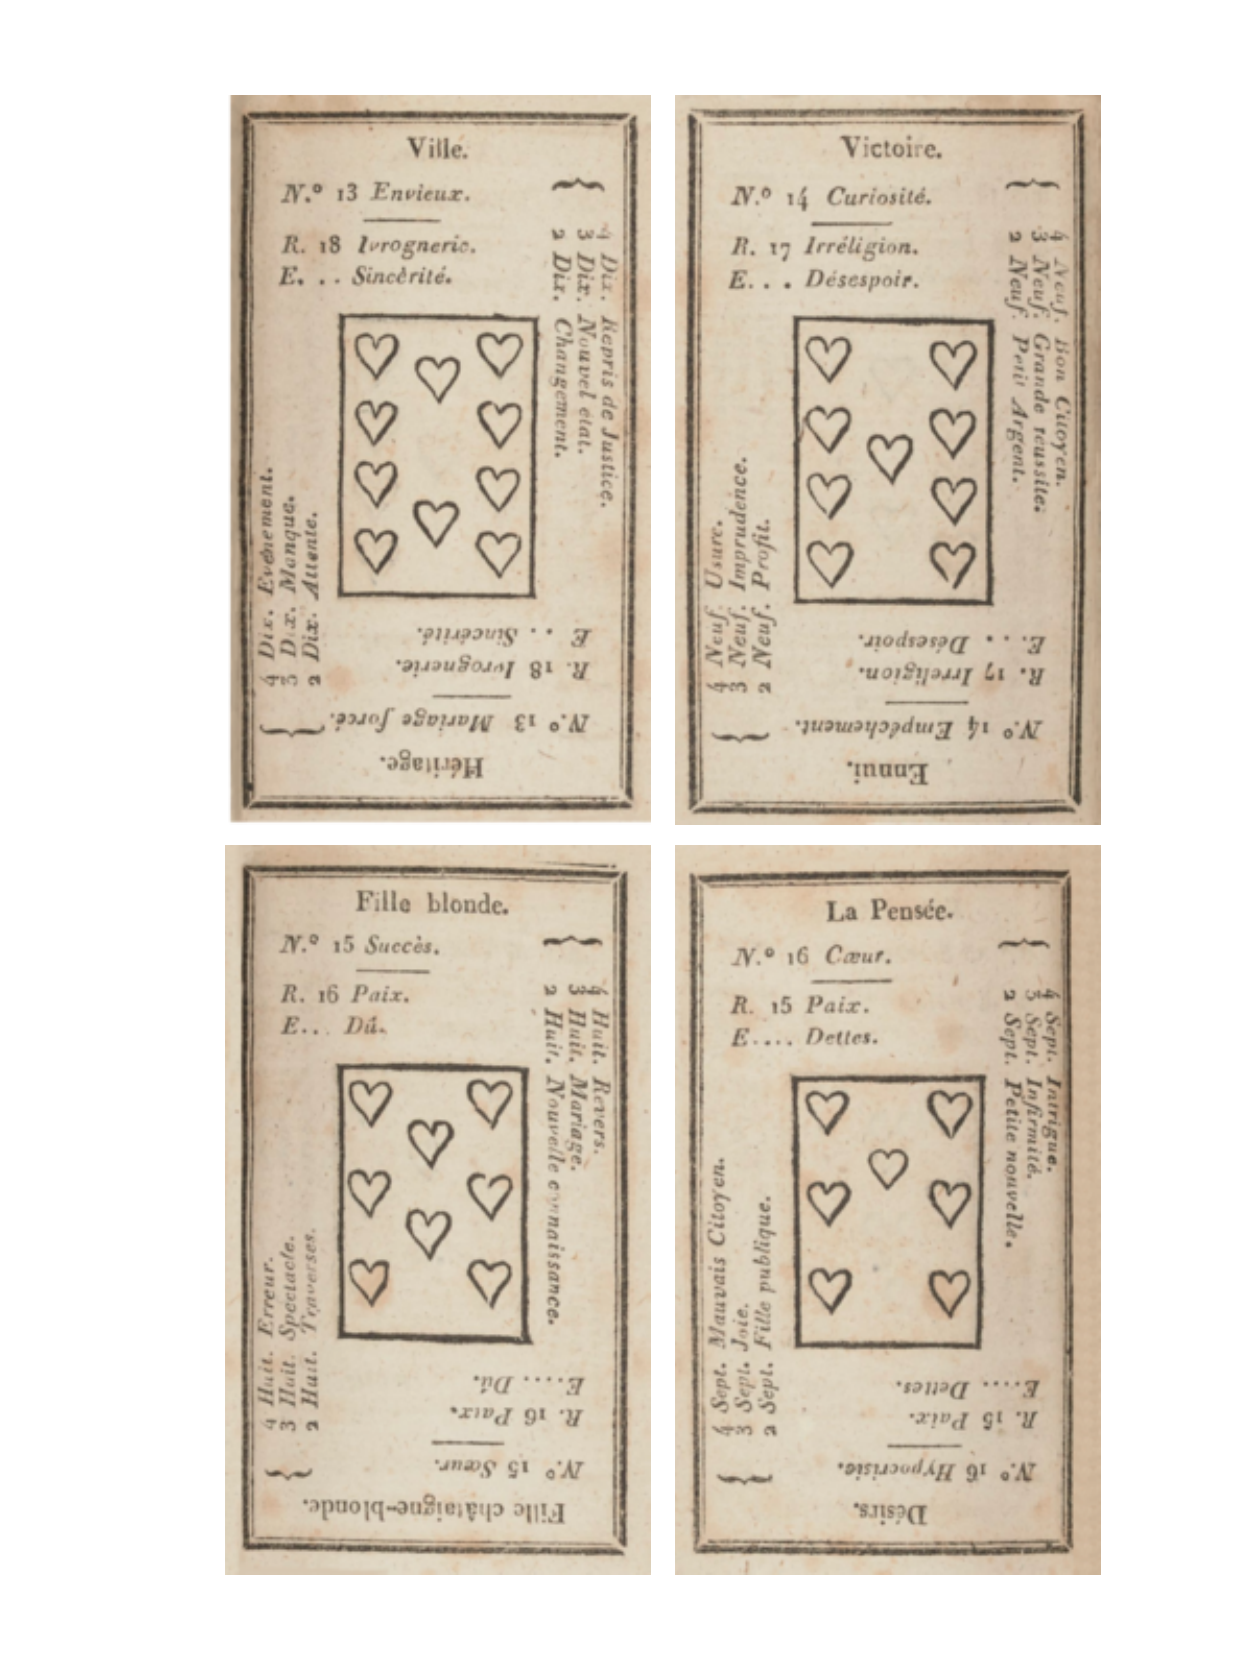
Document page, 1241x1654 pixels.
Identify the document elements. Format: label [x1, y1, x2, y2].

picture [675, 95, 1101, 826]
picture [675, 845, 1101, 1576]
picture [225, 95, 651, 826]
picture [225, 845, 651, 1576]
